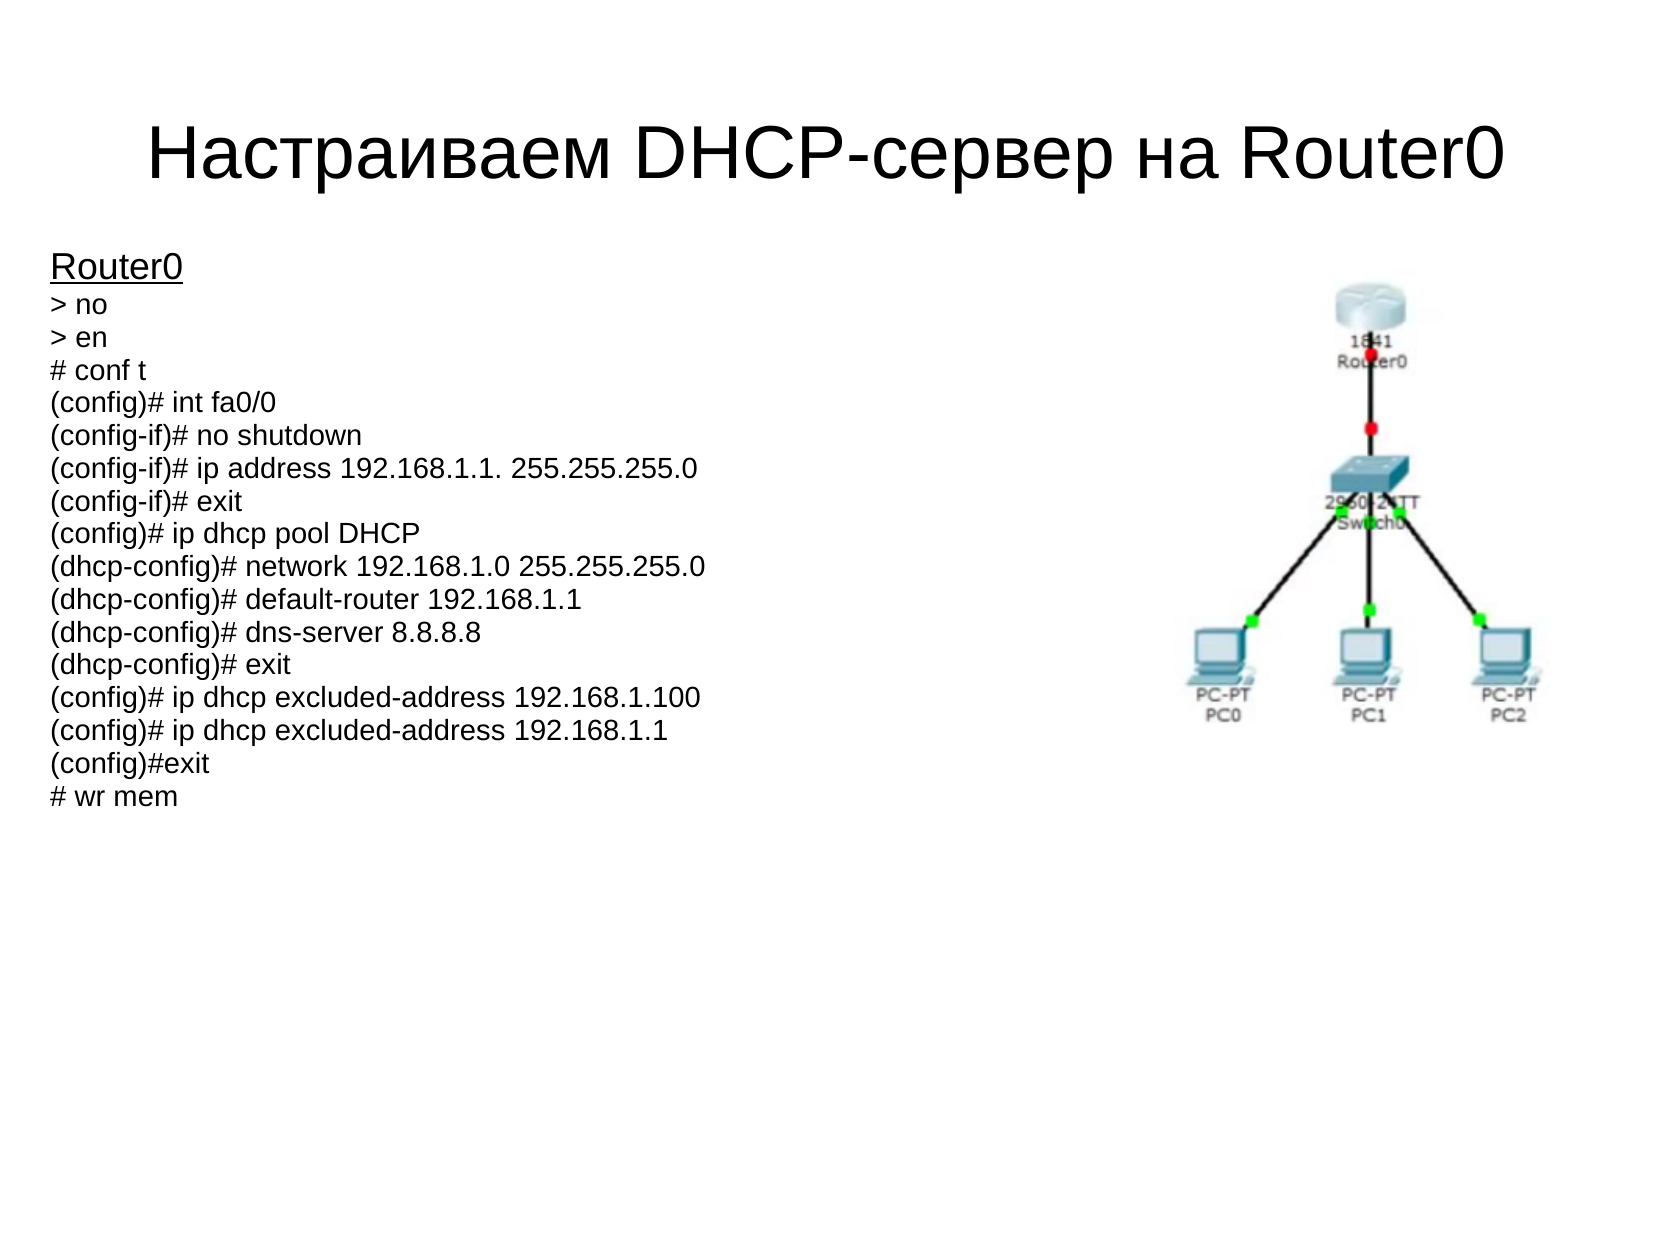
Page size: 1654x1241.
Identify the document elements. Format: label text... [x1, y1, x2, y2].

title Настраиваем DHCP-сервер на Router0 [82, 49, 1571, 257]
text_box Router0 > no > en # conf t (config)# int fa0/0 (config-if)# no shutdown (config-if)# ip address 192.168.1.1. 255.255.255.0 (config-if)# exit (config)# ip dhcp pool DHCP (dhcp-config)# network 192.168.1.0 255.255.255.0 (dhcp-config)# default-router 192.168.1.1 (dhcp-config)# dns-server 8.8.8.8 (dhcp-config)# exit (config)# ip dhcp excluded-address 192.168.1.100 (config)# ip dhcp excluded-address 192.168.1.1 (config)#exit # wr mem [35, 238, 780, 863]
picture [1136, 236, 1607, 758]
